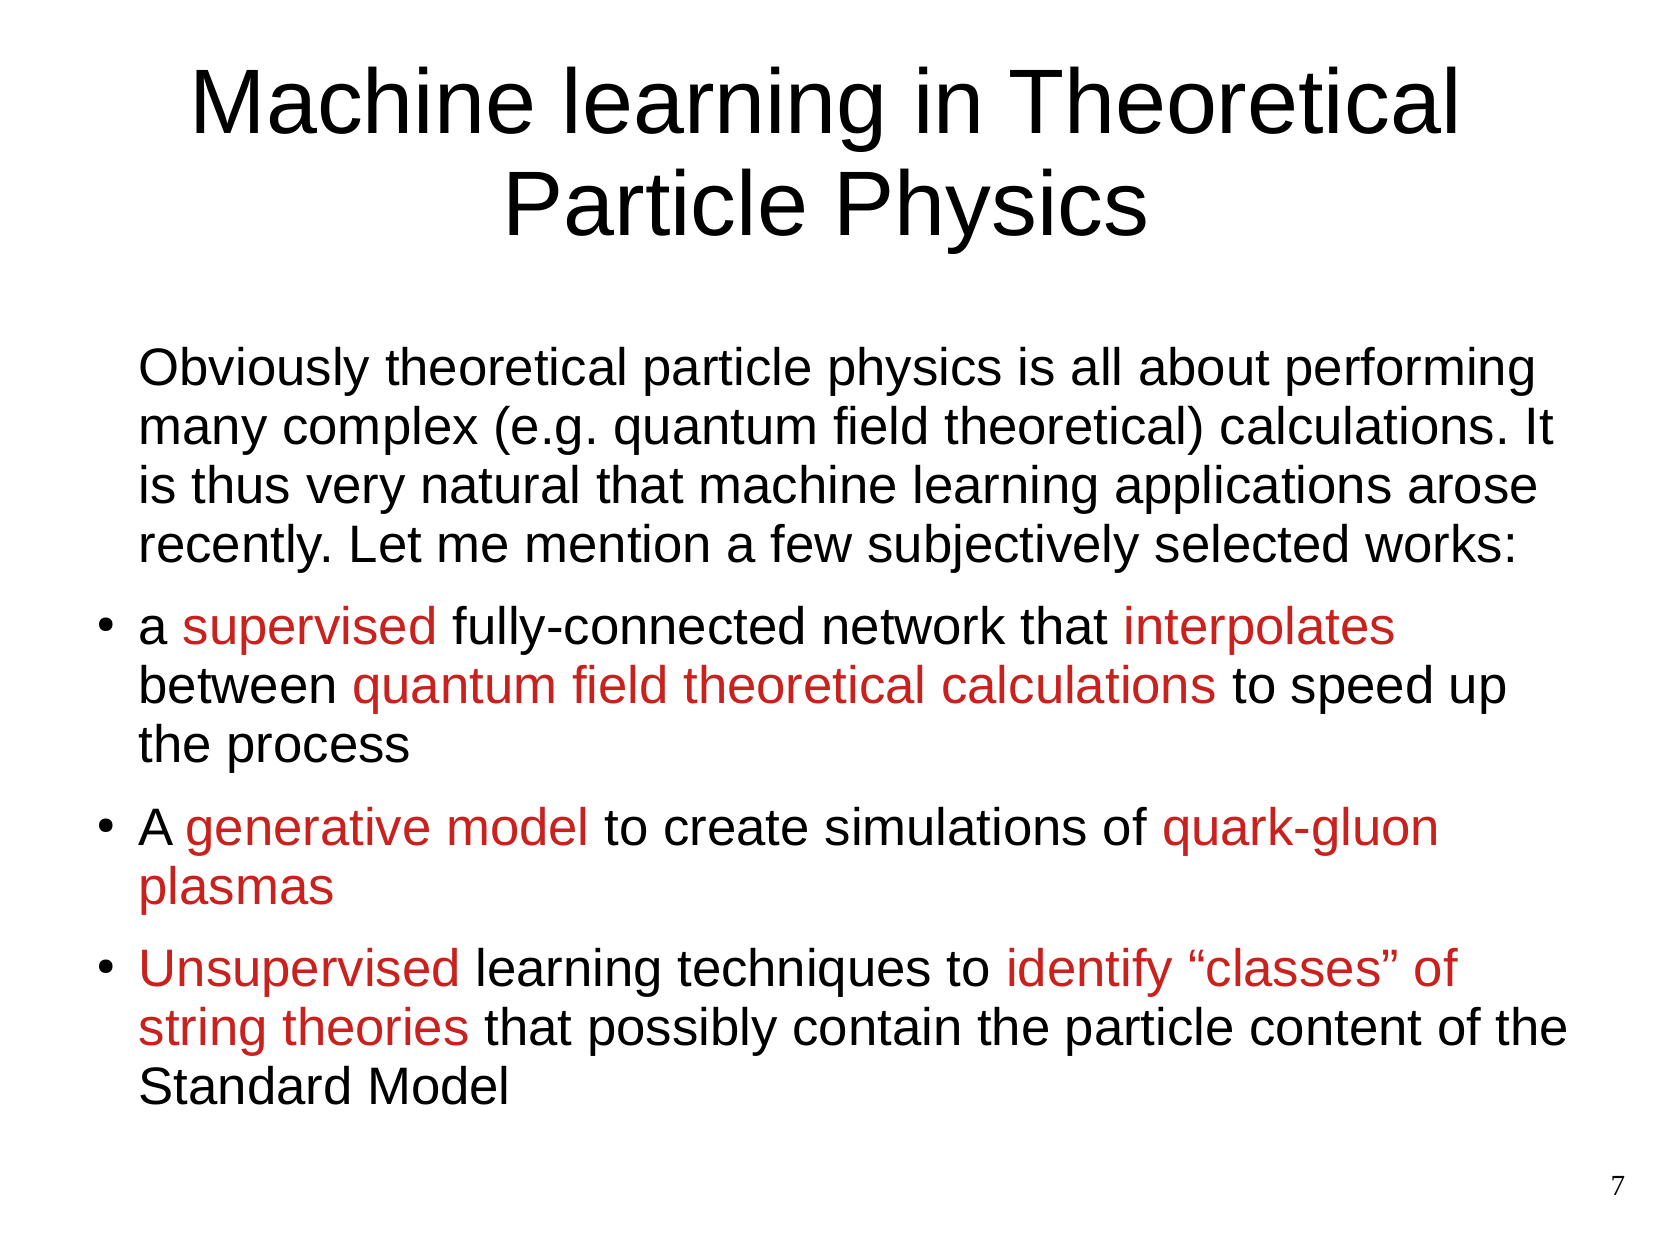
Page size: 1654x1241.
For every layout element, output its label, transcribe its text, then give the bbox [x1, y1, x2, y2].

list Obviously theoretical particle physics is all about performing many complex (e.g. quantum field theoretical) calculations. It is thus very natural that machine learning applications arose recently. Let me mention a few subjectively selected works: a supervised fully-connected network that interpolates between quantum field theoretical calculations to speed up the process A generative model to create simulations of quark-gluon plasmas Unsupervised learning techniques to identify “classes” of string theories that possibly contain the particle content of the Standard Model [82, 337, 1571, 1182]
title Machine learning in Theoretical Particle Physics [82, 49, 1571, 257]
